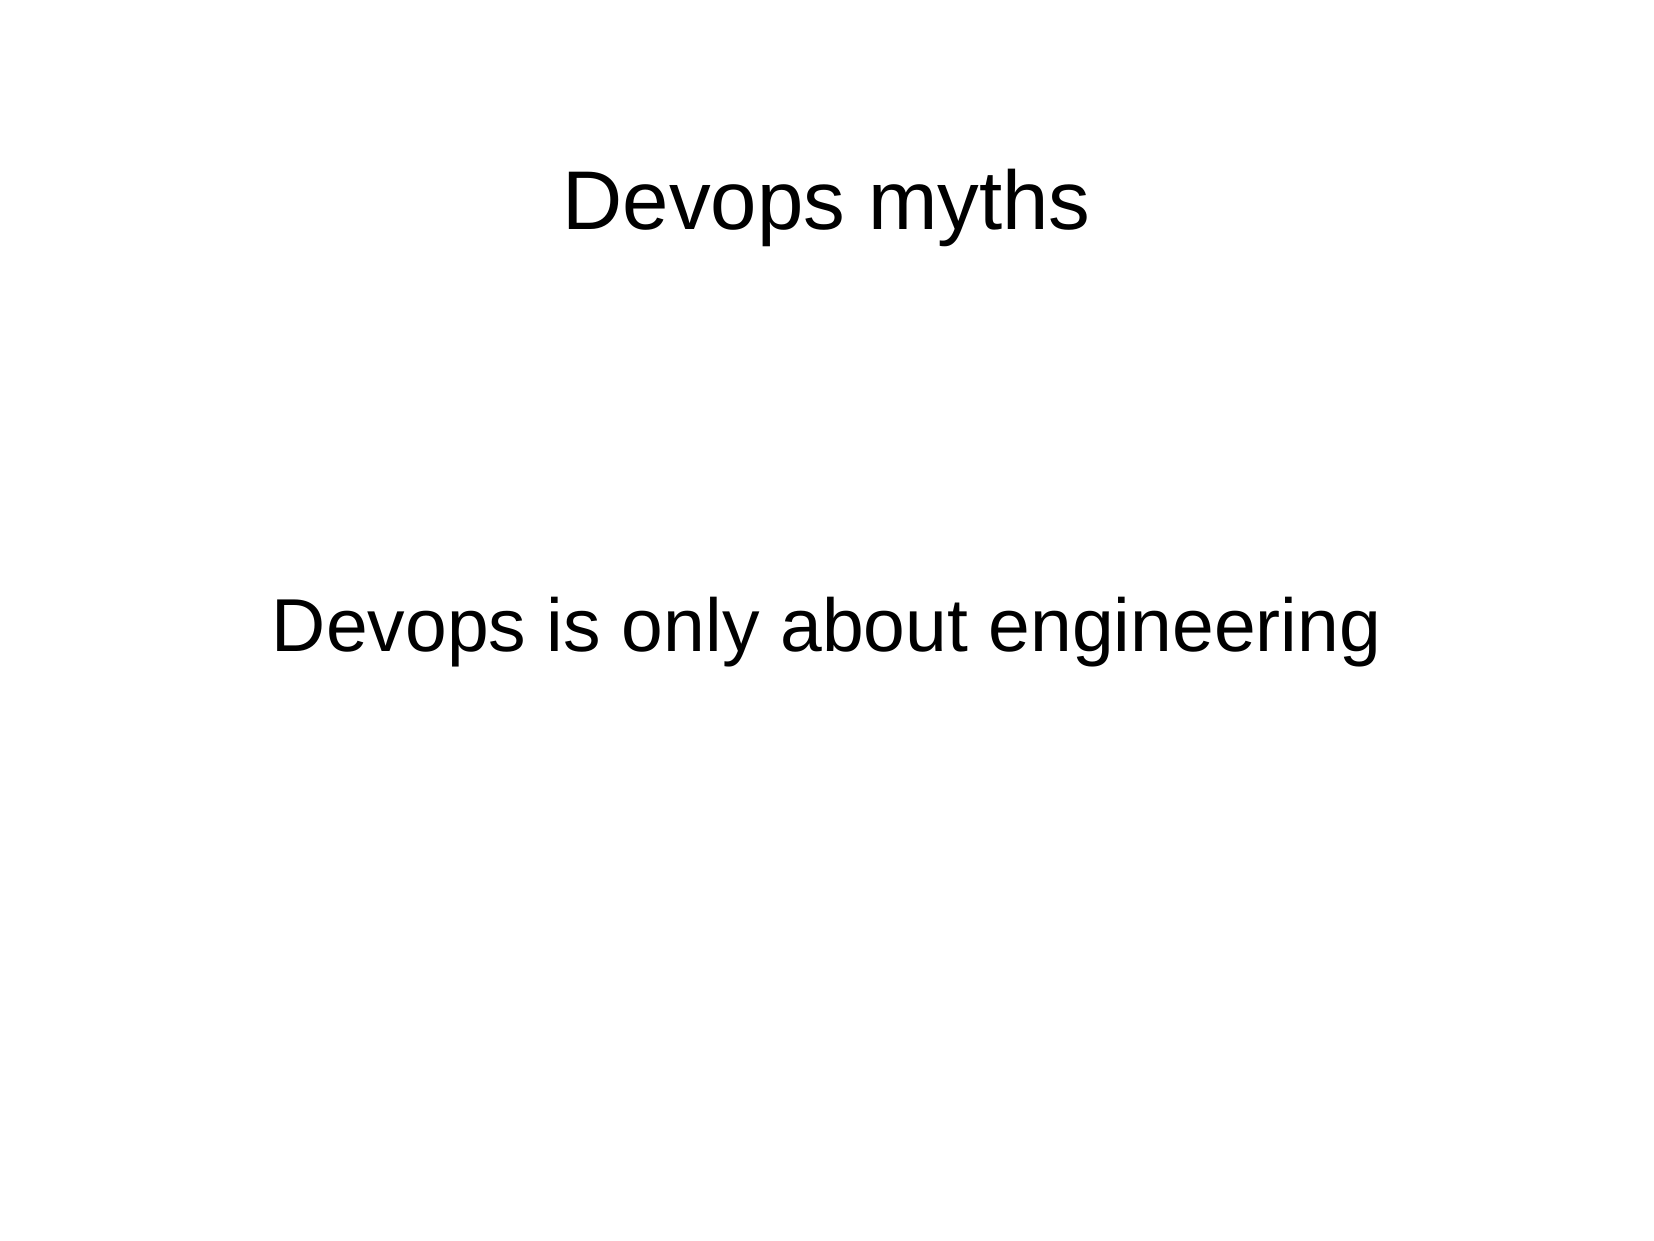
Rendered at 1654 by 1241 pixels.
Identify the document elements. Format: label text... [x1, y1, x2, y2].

text_box Devops is only about engineering [257, 575, 1397, 675]
text_box Devops myths [548, 147, 1106, 256]
